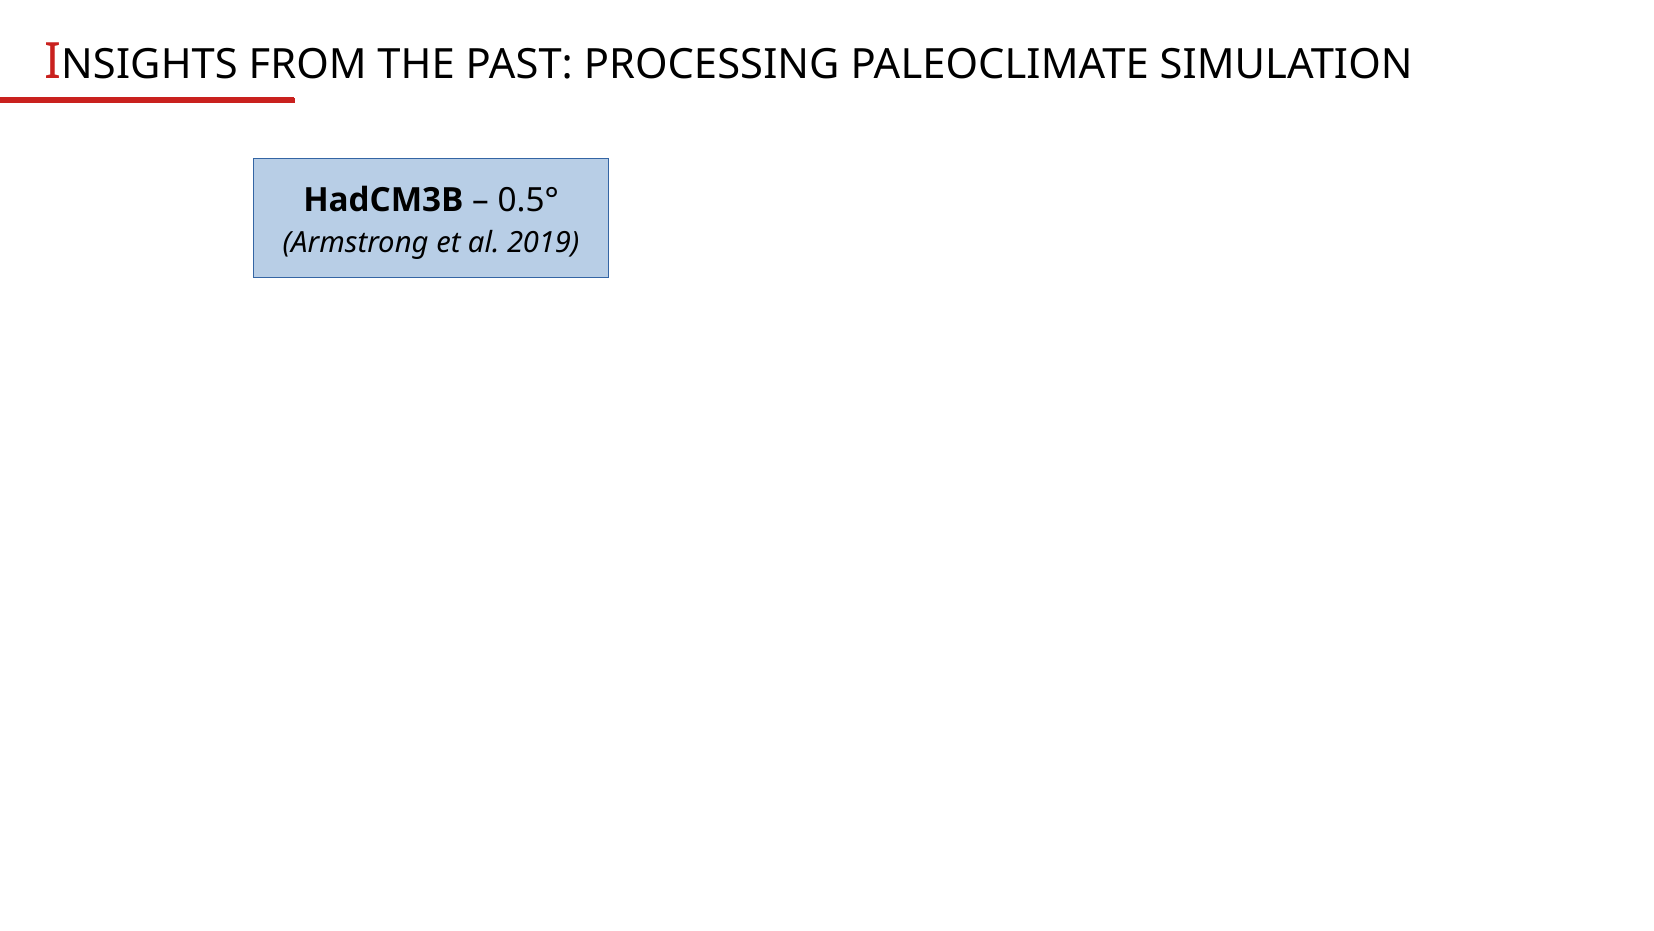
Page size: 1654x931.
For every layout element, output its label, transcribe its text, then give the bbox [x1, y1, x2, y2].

text_box INSIGHTS FROM THE PAST: PROCESSING PALEOCLIMATE SIMULATION [29, 0, 1625, 119]
text_box HadCM3B – 0.5° (Armstrong et al. 2019) [253, 158, 609, 278]
